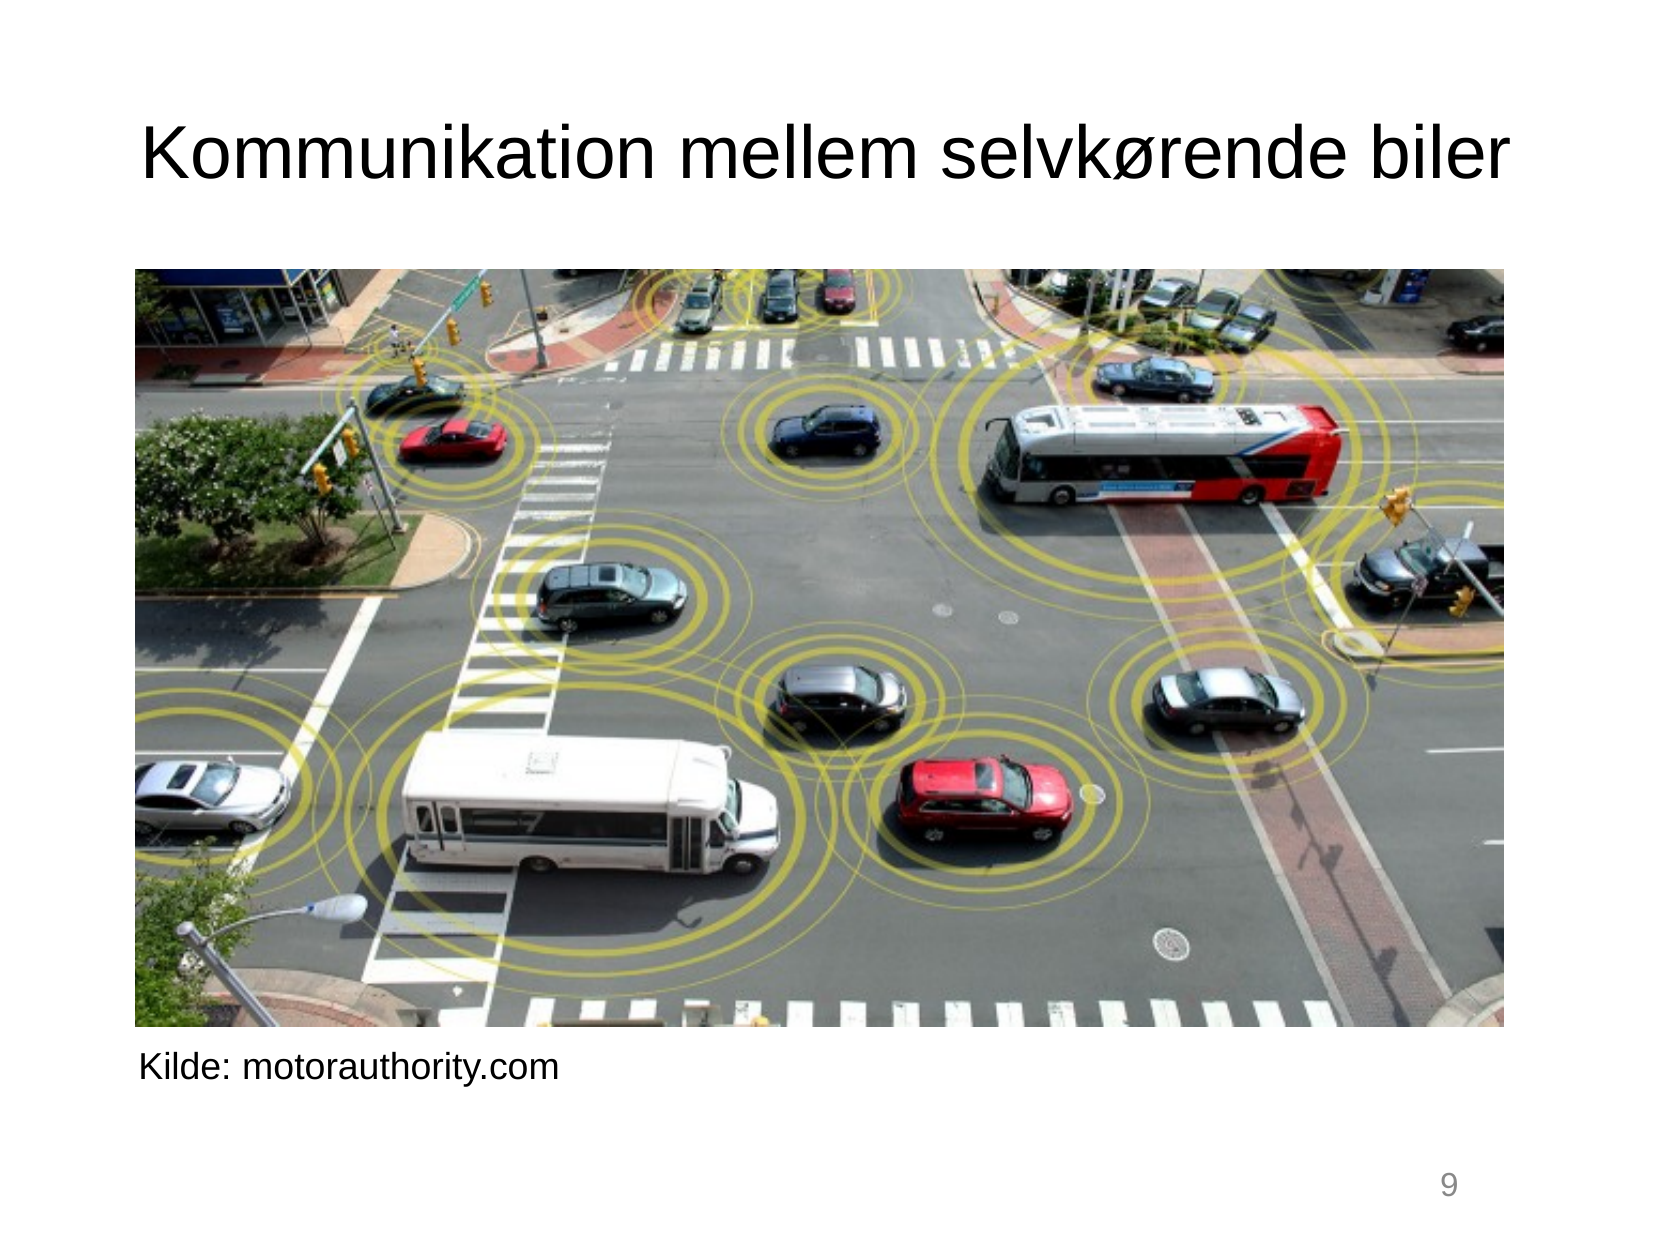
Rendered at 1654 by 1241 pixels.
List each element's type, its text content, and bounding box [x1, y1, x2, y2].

title Kommunikation mellem selvkørende biler [82, 49, 1571, 257]
picture [135, 269, 1504, 1027]
text_box Kilde: motorauthority.com [123, 1038, 616, 1179]
